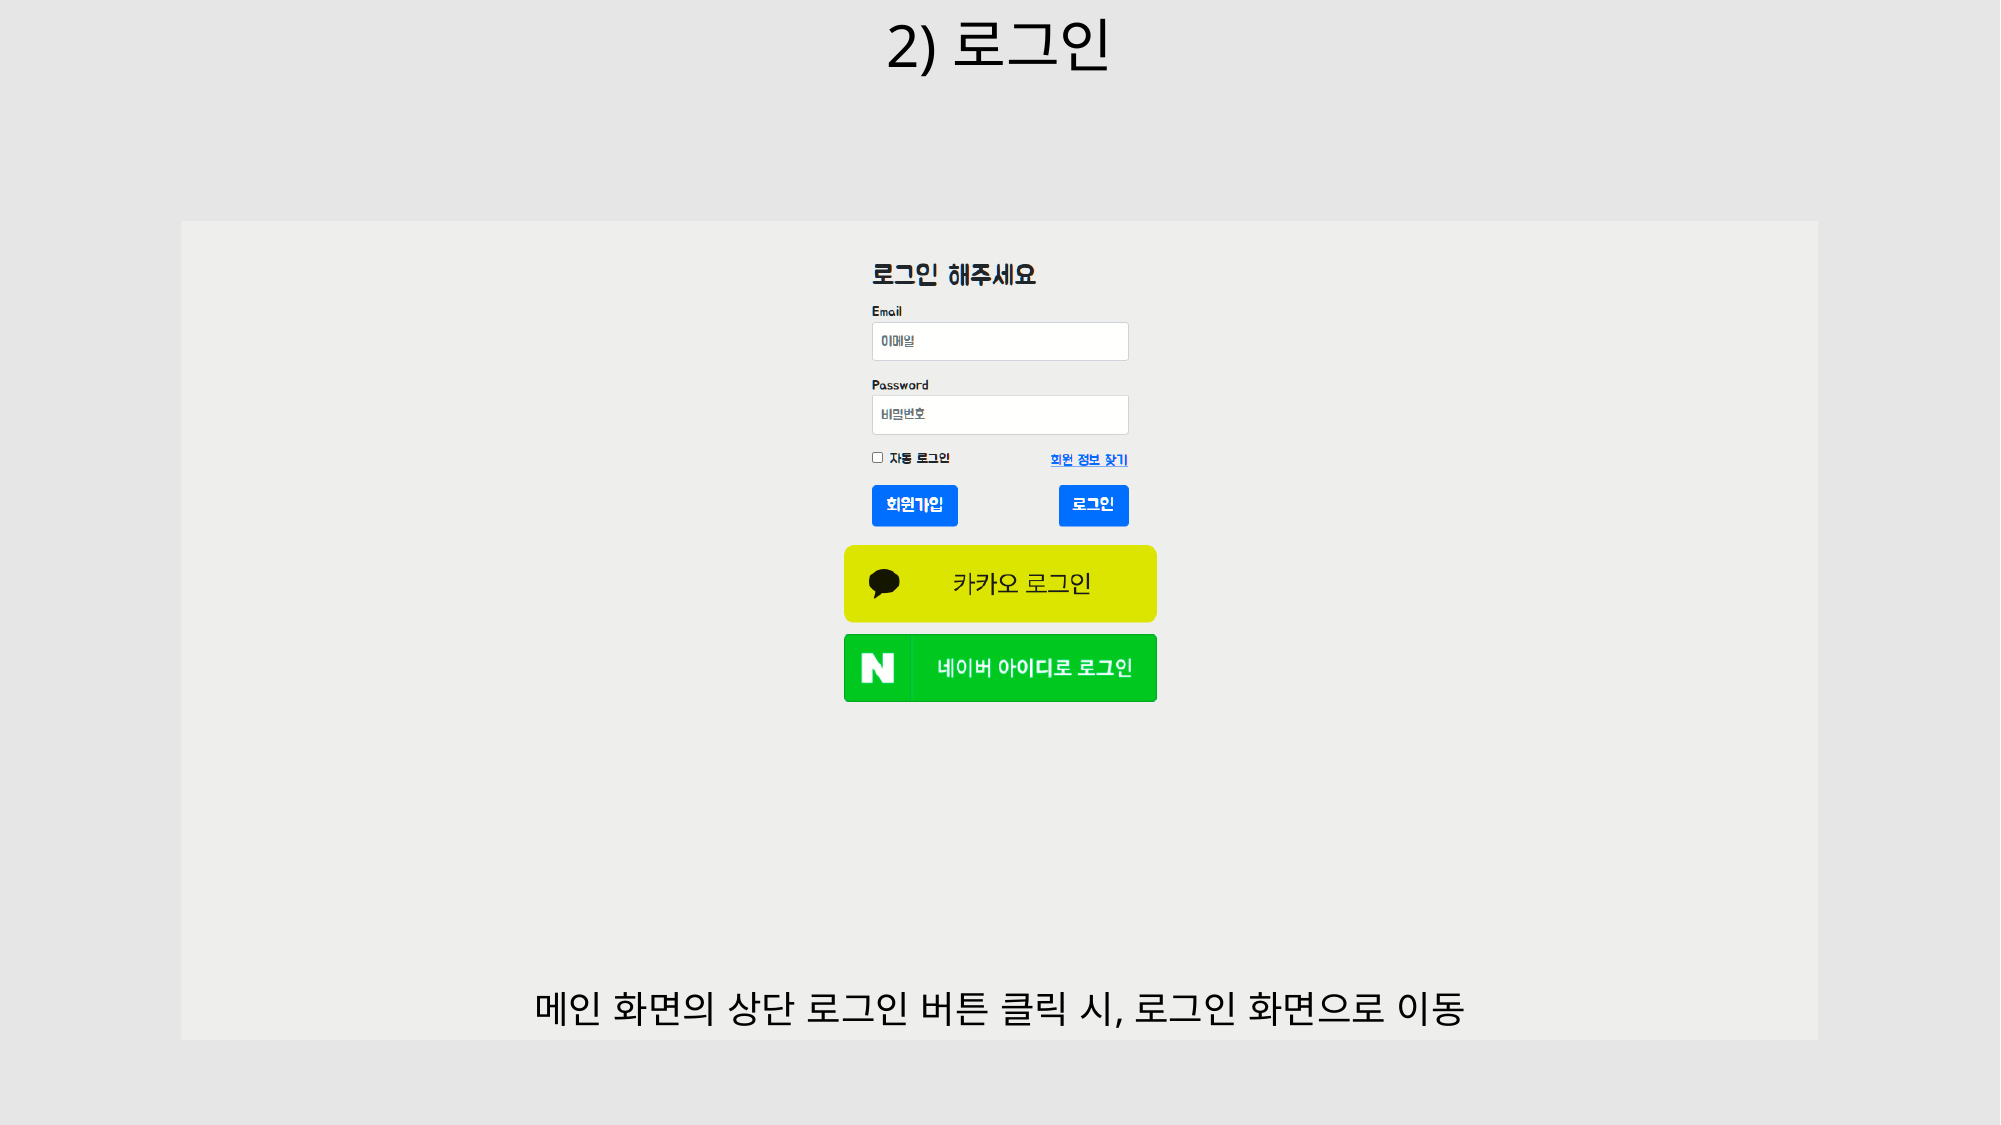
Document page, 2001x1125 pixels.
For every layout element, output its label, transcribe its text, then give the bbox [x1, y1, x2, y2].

text_box 2) 로그인 [564, 2, 1436, 87]
picture [181, 221, 1819, 1040]
text_box 메인 화면의 상단 로그인 버튼 클릭 시, 로그인 화면으로 이동 [519, 979, 1481, 1039]
